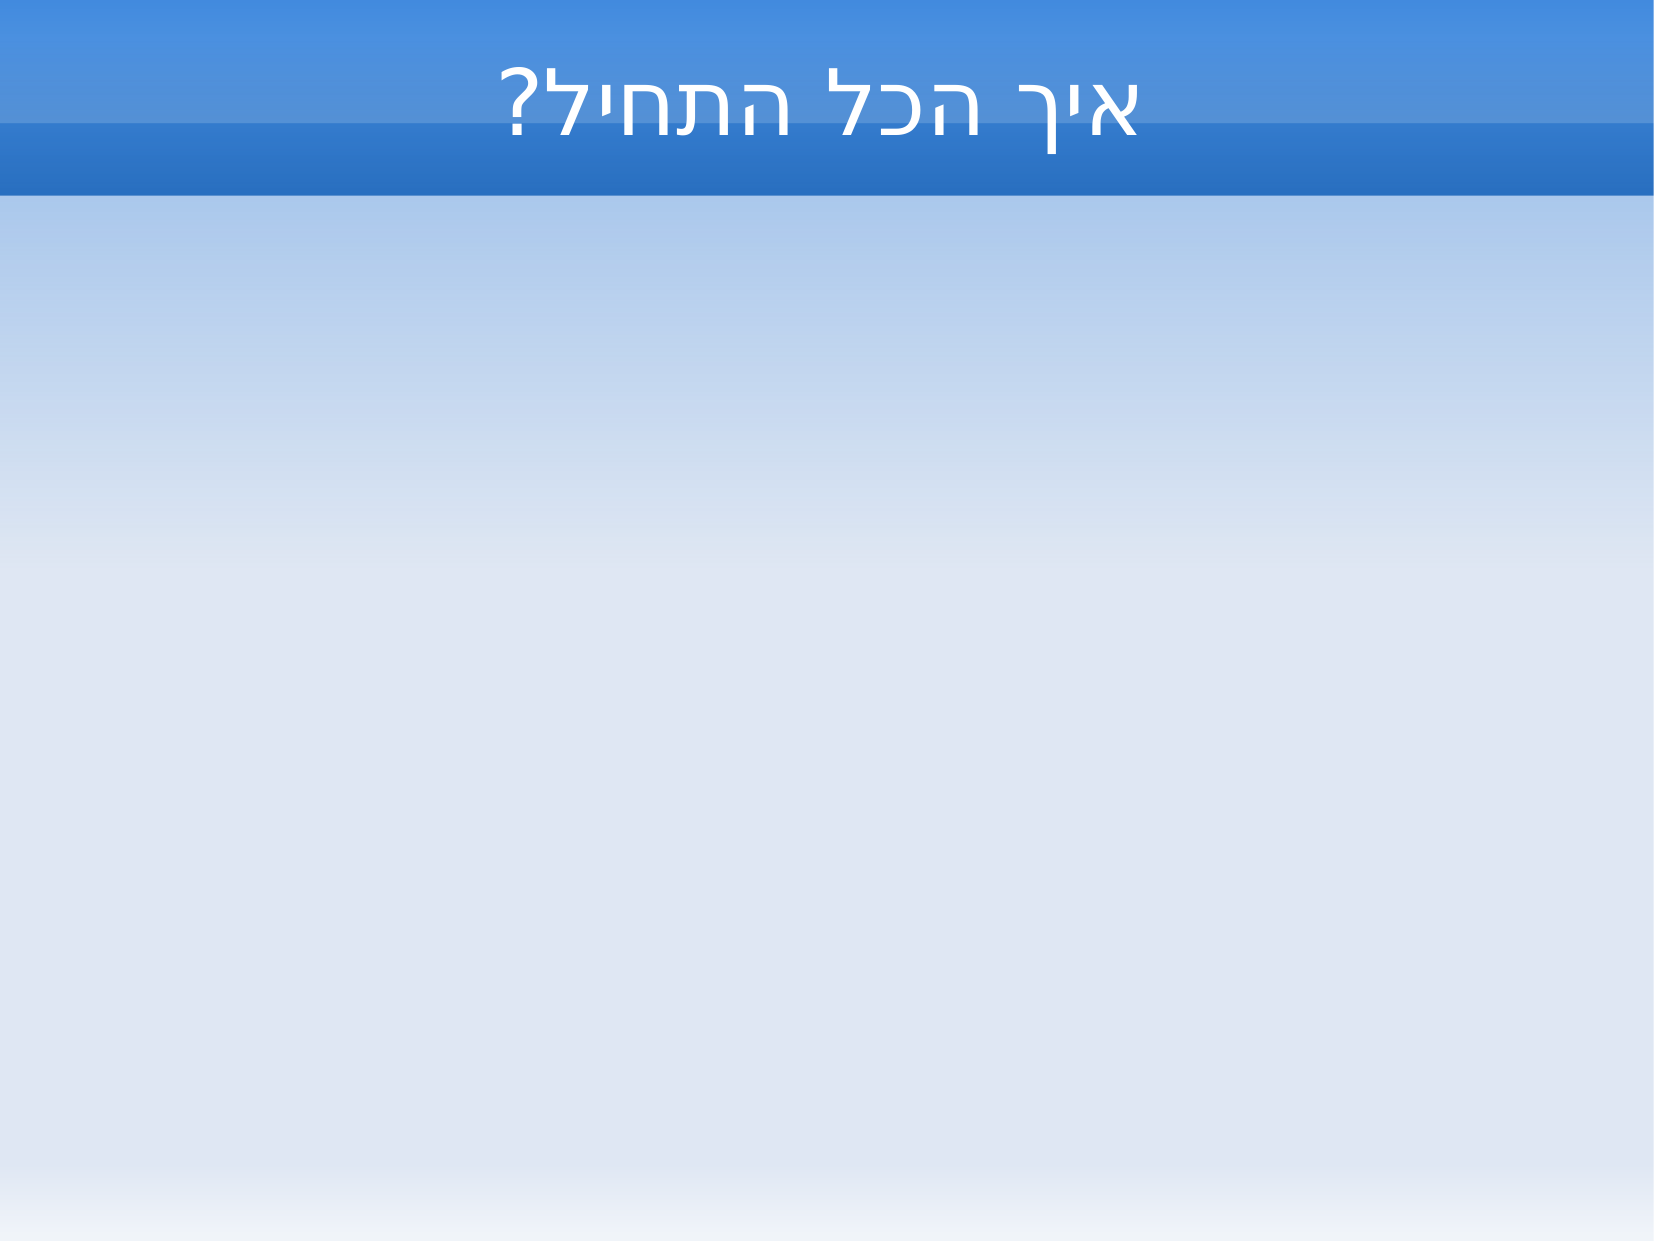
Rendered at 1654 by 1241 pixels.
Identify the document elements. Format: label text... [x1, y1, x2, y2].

title איך הכל התחיל? [76, 0, 1565, 208]
picture [0, 0, 1654, 1241]
